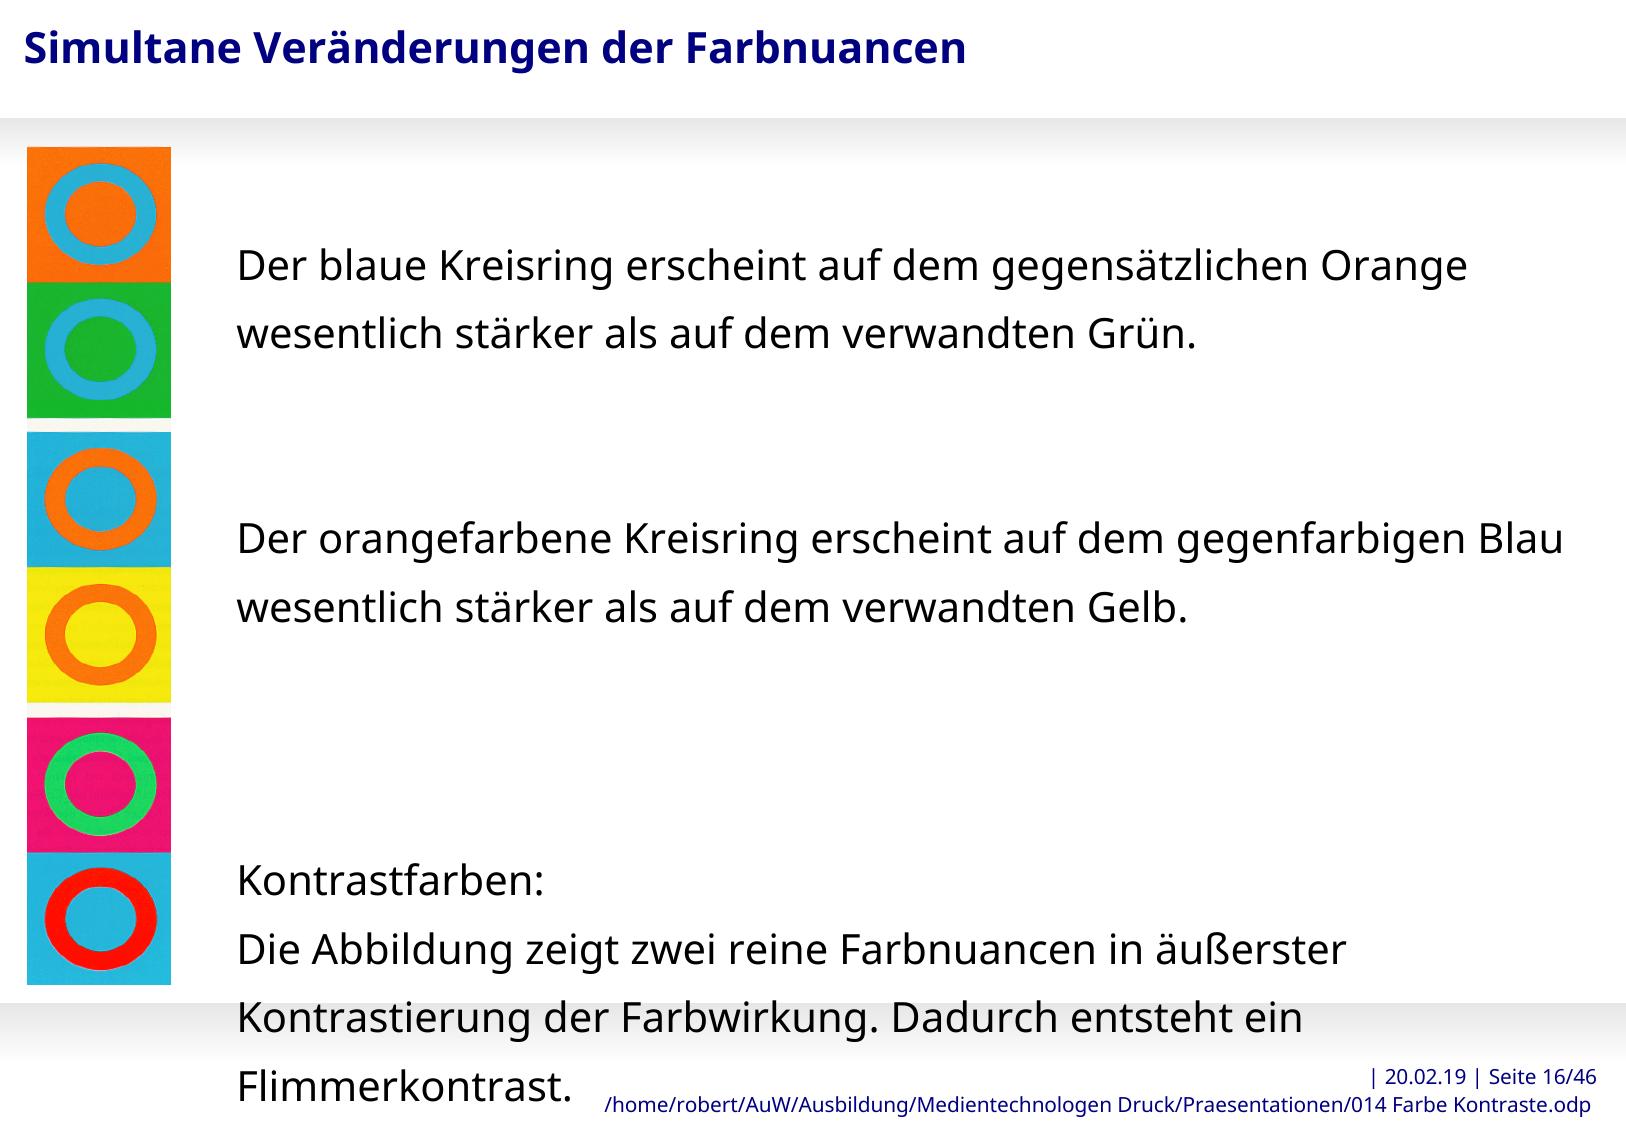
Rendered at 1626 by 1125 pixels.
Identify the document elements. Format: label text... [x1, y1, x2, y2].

picture [27, 146, 171, 985]
list Der blaue Kreisring erscheint auf dem gegensätzlichen Orange wesentlich stärker als auf dem verwandten Grün. Der orangefarbene Kreisring erscheint auf dem gegenfarbigen Blau wesentlich stärker als auf dem verwandten Gelb. Kontrastfarben: Die Abbildung zeigt zwei reine Farbnuancen in äußerster Kontrastierung der Farbwirkung. Dadurch entsteht ein Flimmerkontrast. [189, 224, 1588, 1043]
title Simultane Veränderungen der Farbnuancen [23, 5, 1600, 154]
